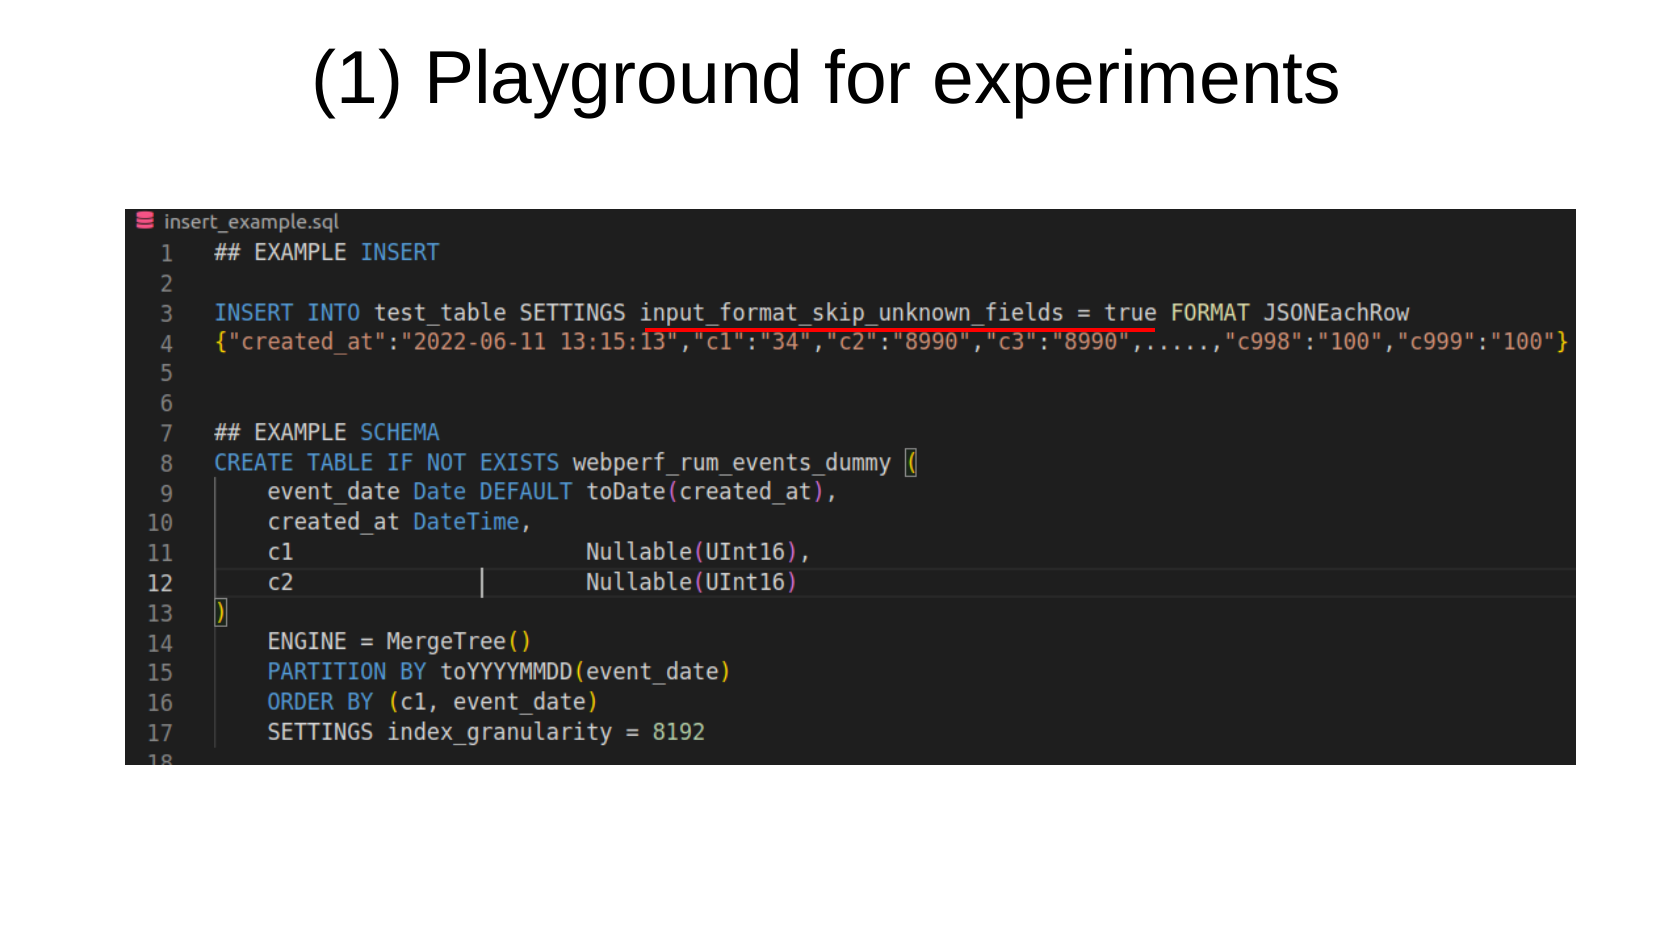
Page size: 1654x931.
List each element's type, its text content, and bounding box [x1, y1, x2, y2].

title (1) Playground for experiments [82, 0, 1571, 156]
picture [125, 209, 1576, 766]
